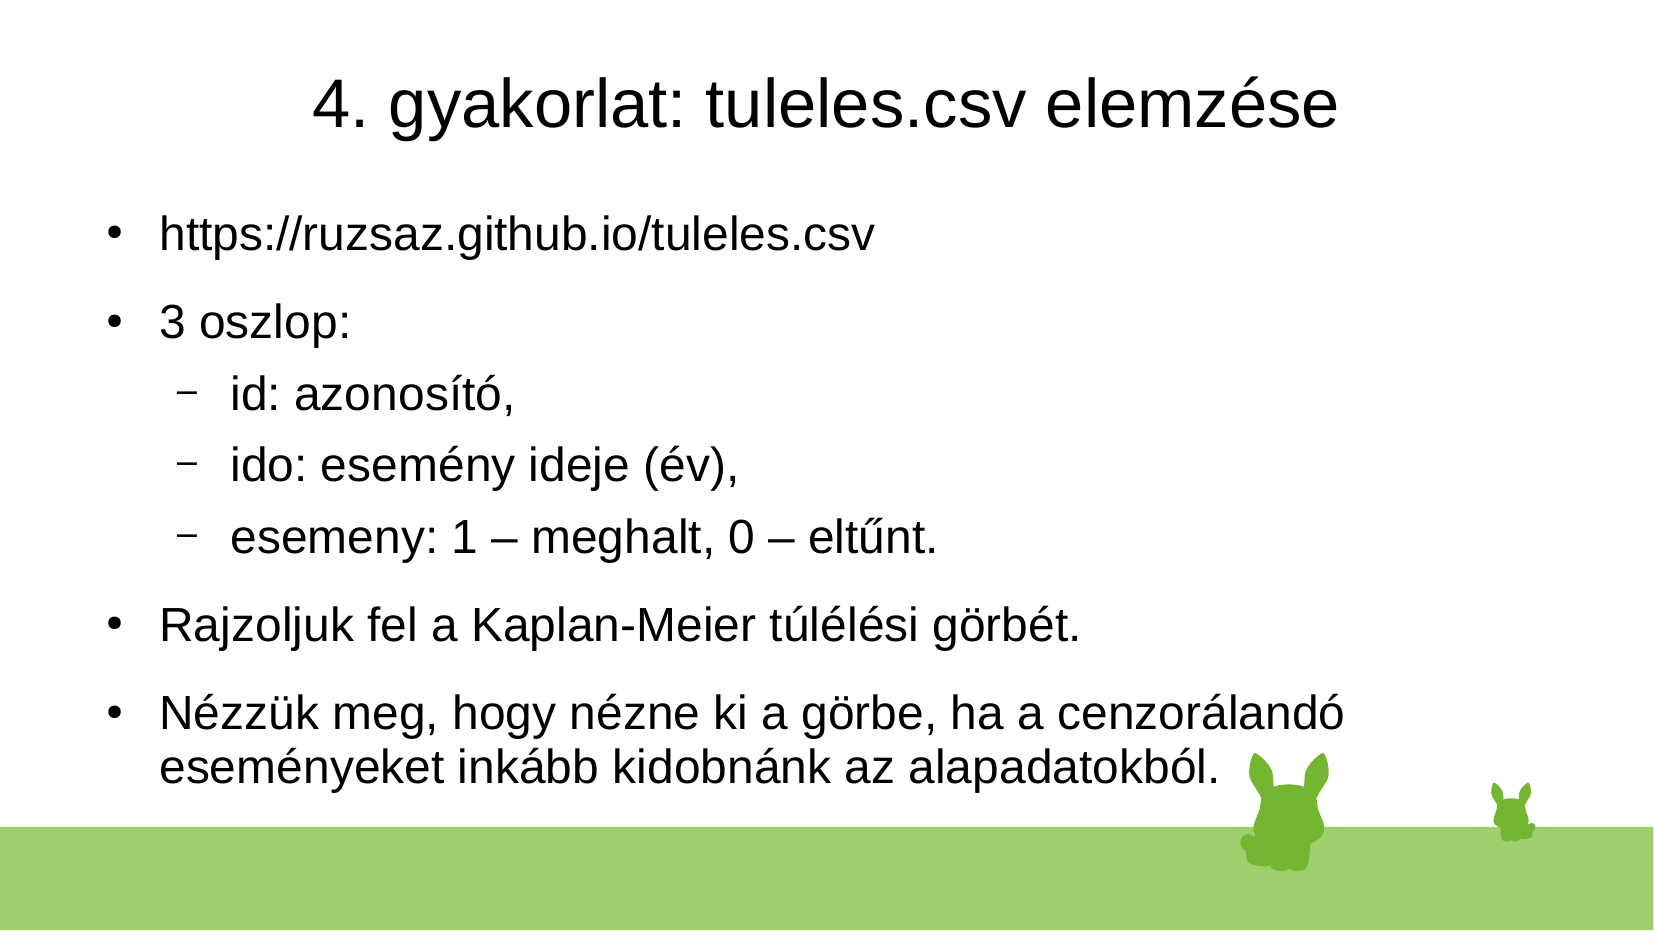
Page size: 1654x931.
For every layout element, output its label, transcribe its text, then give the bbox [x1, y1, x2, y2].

list https://ruzsaz.github.io/tuleles.csv 3 oszlop: id: azonosító, ido: esemény ideje (év), esemeny: 1 – meghalt, 0 – eltűnt. Rajzoljuk fel a Kaplan-Meier túlélési görbét. Nézzük meg, hogy nézne ki a görbe, ha a cenzorálandó eseményeket inkább kidobnánk az alapadatokból. [88, 206, 1565, 830]
title 4. gyakorlat: tuleles.csv elemzése [88, 29, 1565, 178]
